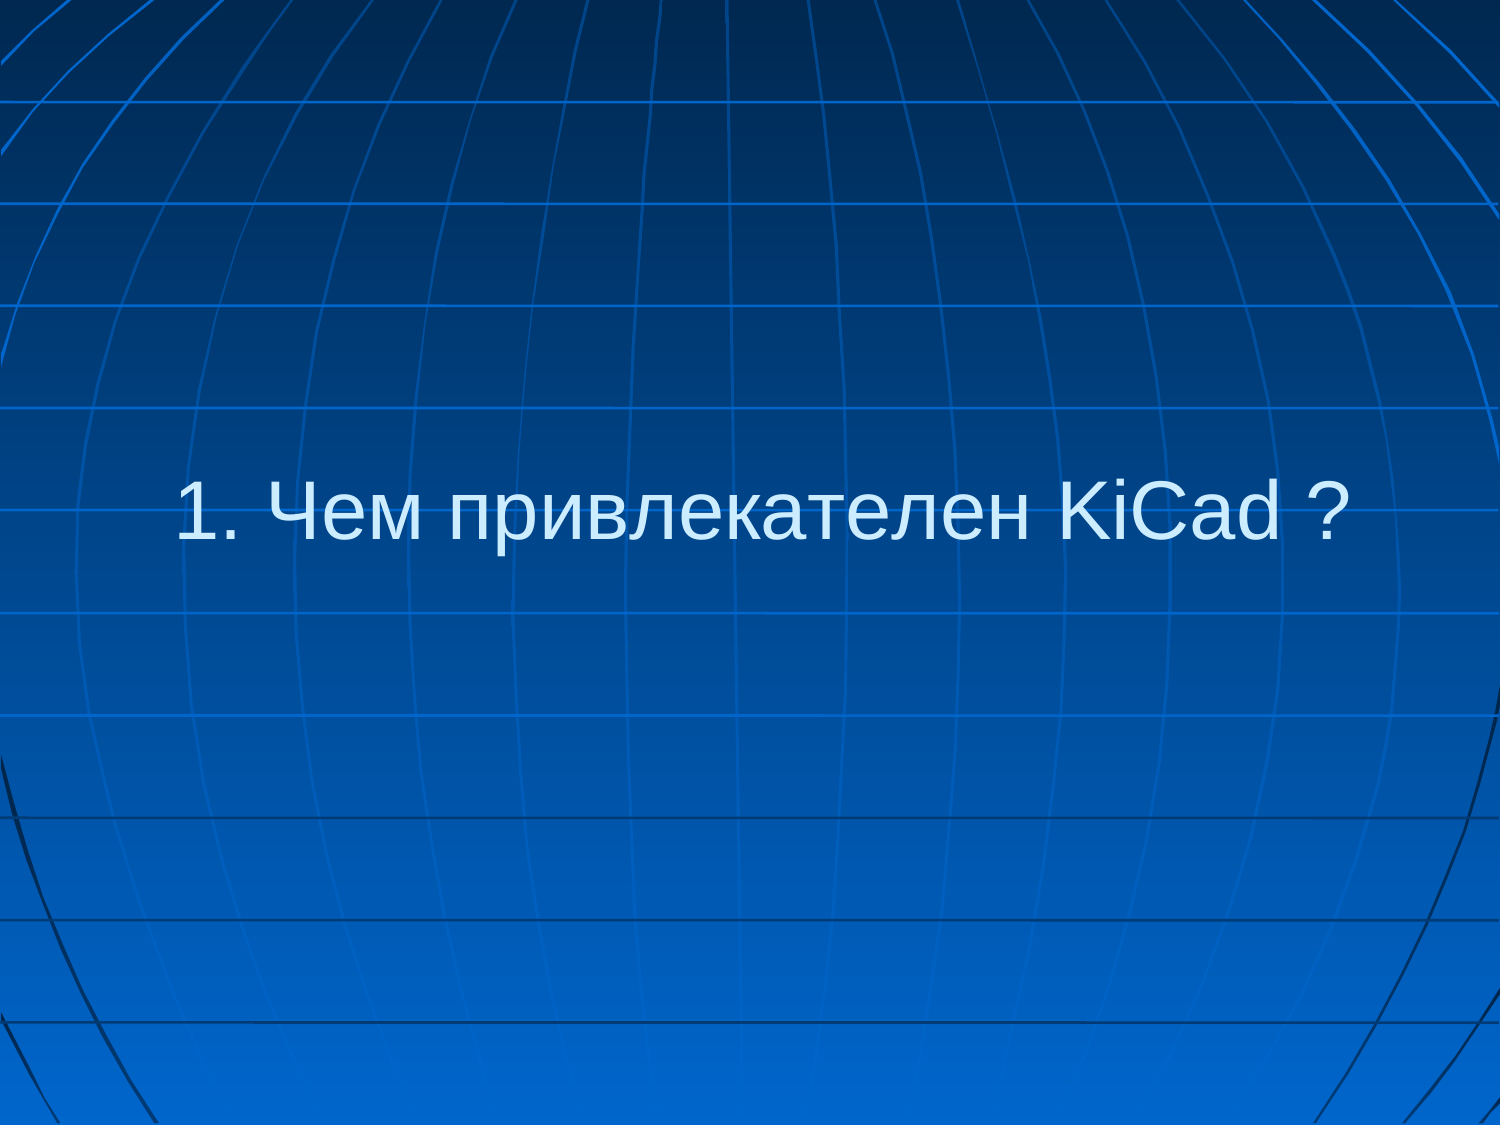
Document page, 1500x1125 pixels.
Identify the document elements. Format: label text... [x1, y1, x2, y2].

text_box 1. Чем привлекателен KiCad ? [100, 396, 1426, 617]
